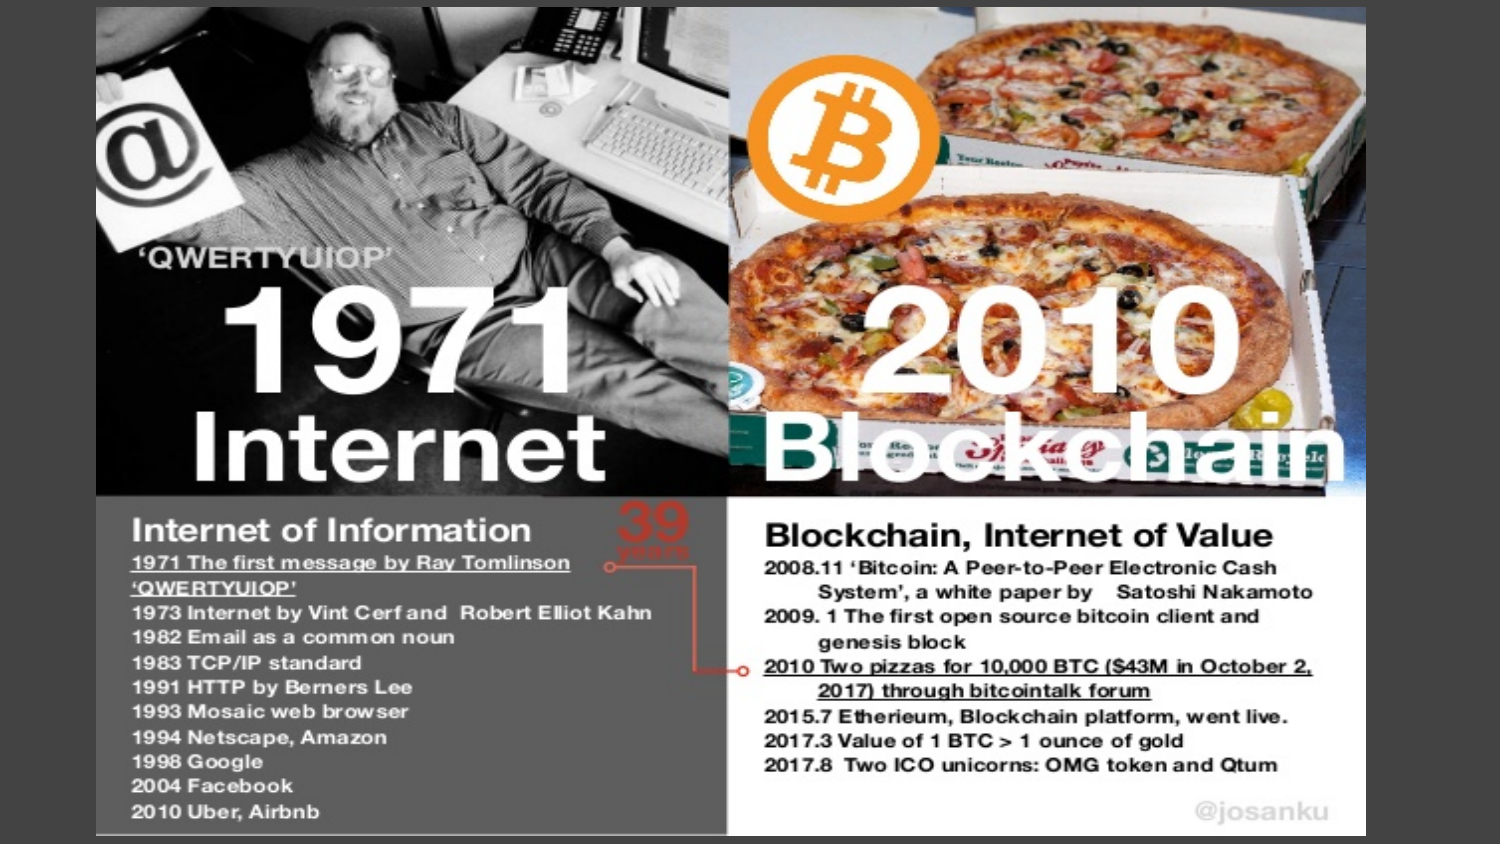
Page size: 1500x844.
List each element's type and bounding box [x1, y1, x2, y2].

picture [96, 7, 1366, 836]
